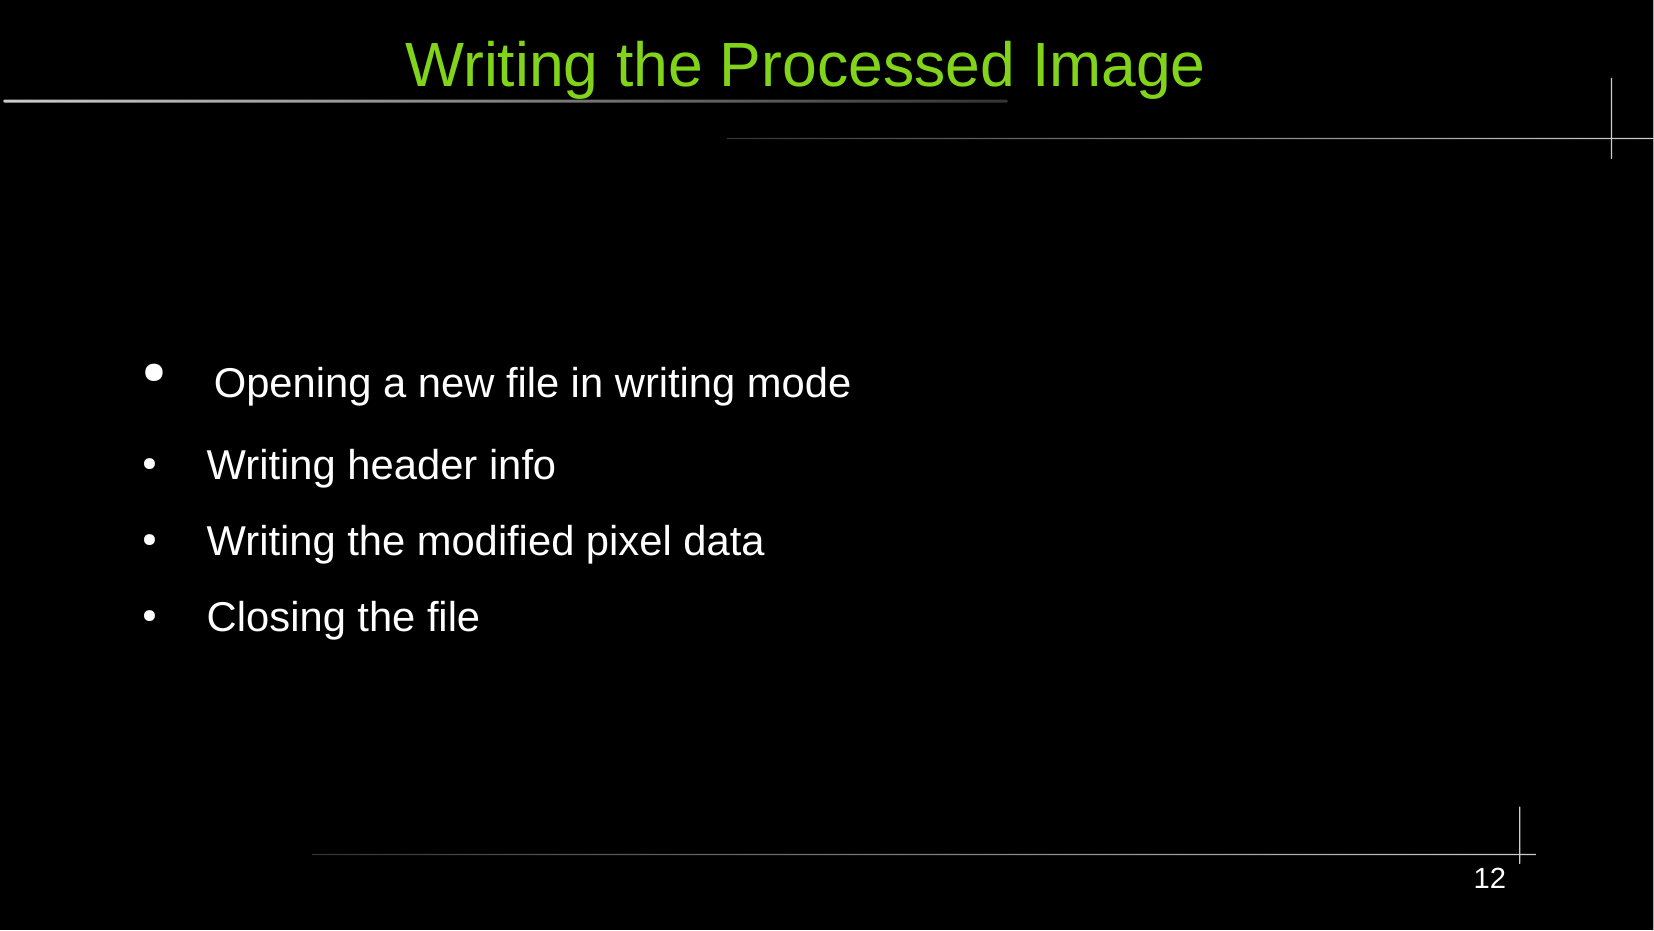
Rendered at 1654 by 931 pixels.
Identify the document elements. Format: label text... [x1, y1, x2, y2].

list Opening a new file in writing mode Writing header info Writing the modified pixel data Closing the file [124, 337, 1613, 877]
title Writing the Processed Image [23, 11, 1589, 119]
